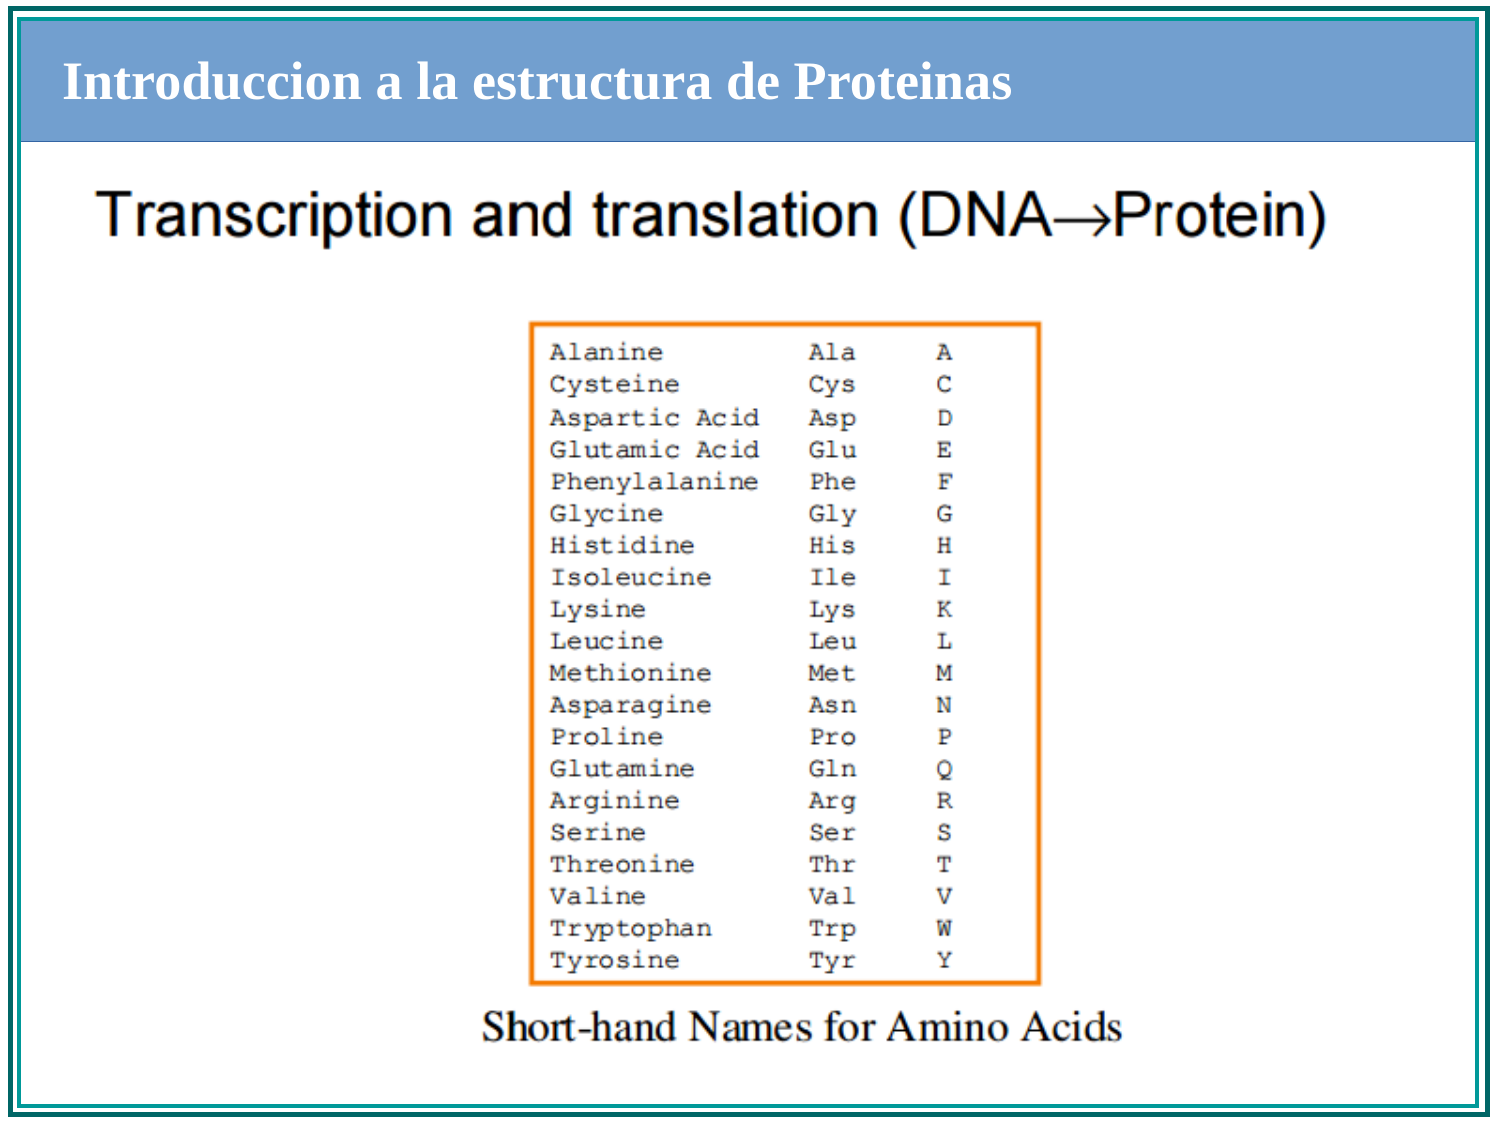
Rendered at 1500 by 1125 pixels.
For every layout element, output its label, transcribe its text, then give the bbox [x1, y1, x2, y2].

text_box [21, 21, 1475, 142]
picture [82, 167, 1394, 1075]
text_box Introduccion a la estructura de Proteinas [47, 38, 1335, 142]
